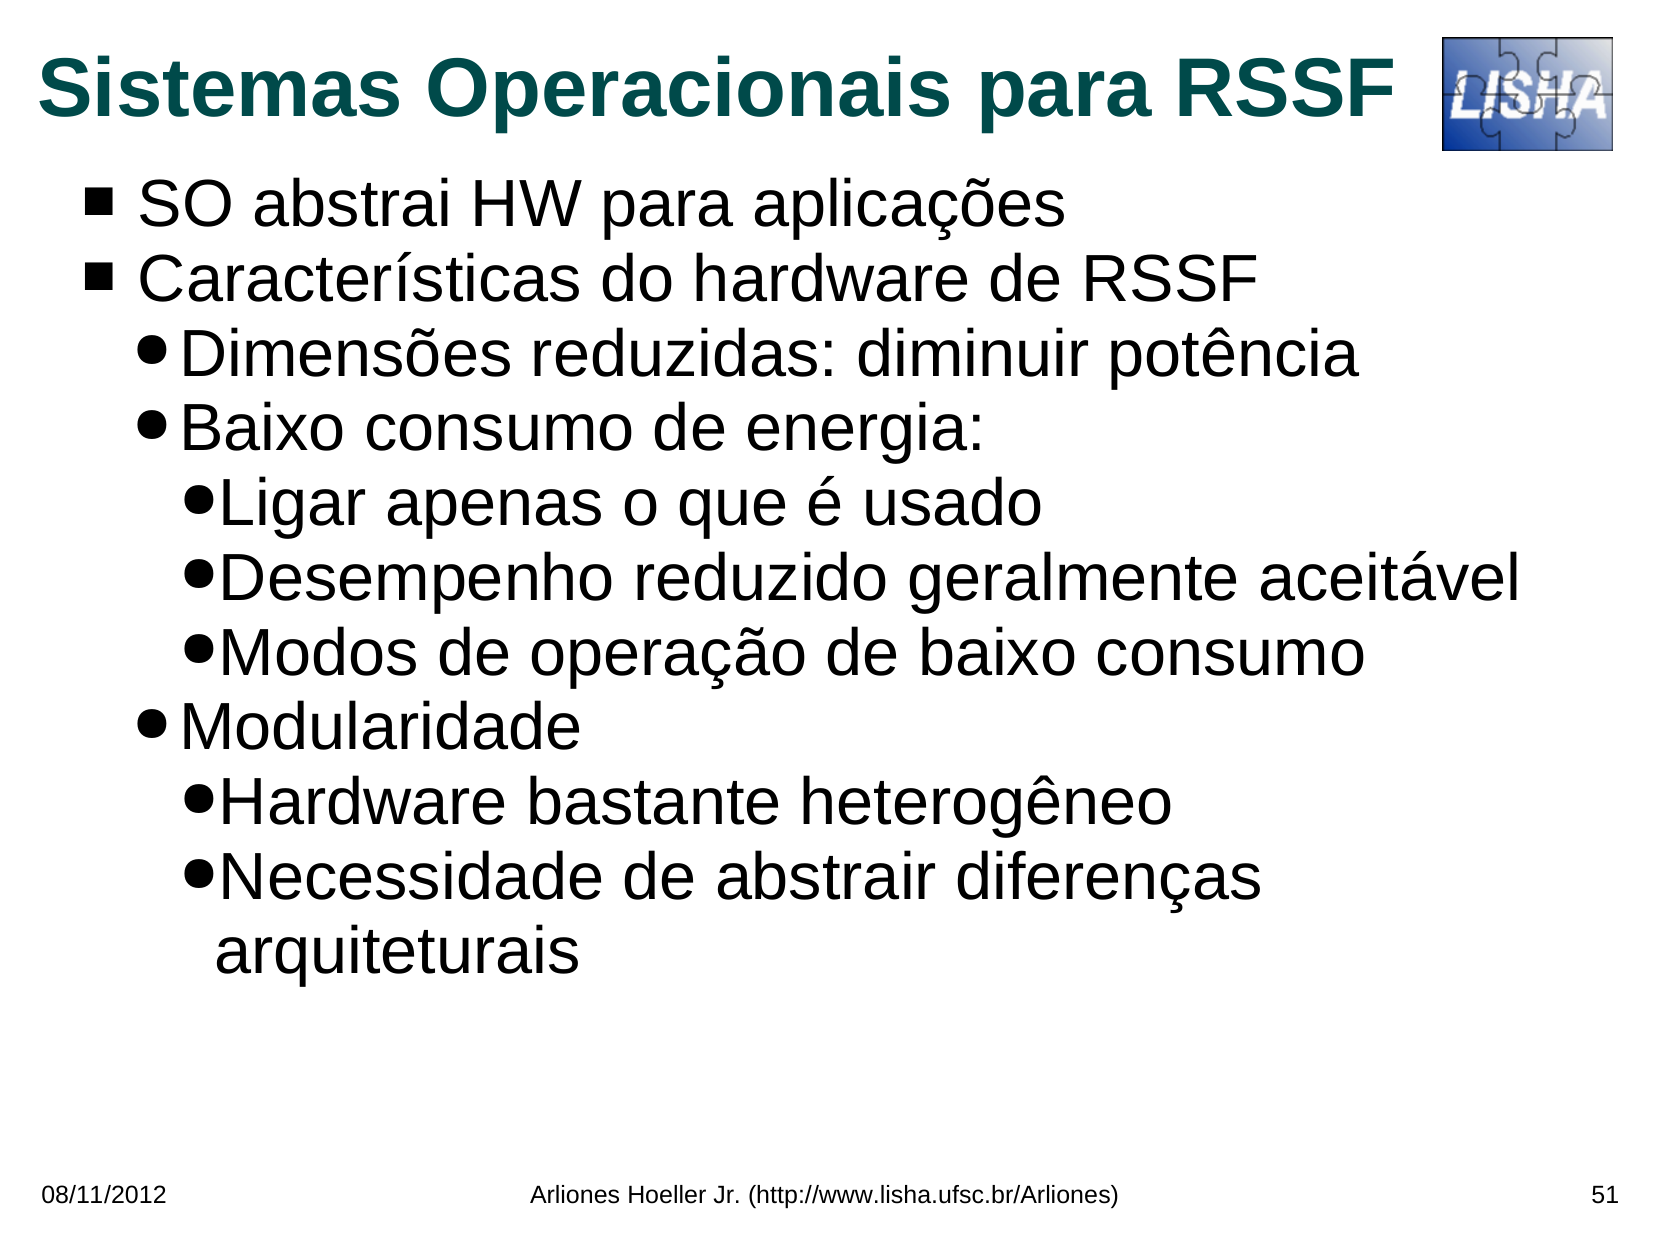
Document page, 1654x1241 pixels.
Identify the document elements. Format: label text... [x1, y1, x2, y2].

list SO abstrai HW para aplicações Características do hardware de RSSF Dimensões reduzidas: diminuir potência Baixo consumo de energia: Ligar apenas o que é usado Desempenho reduzido geralmente aceitável Modos de operação de baixo consumo Modularidade Hardware bastante heterogêneo Necessidade de abstrair diferenças arquiteturais [37, 165, 1613, 1104]
title Sistemas Operacionais para RSSF [37, 6, 1426, 165]
picture [1442, 37, 1613, 151]
